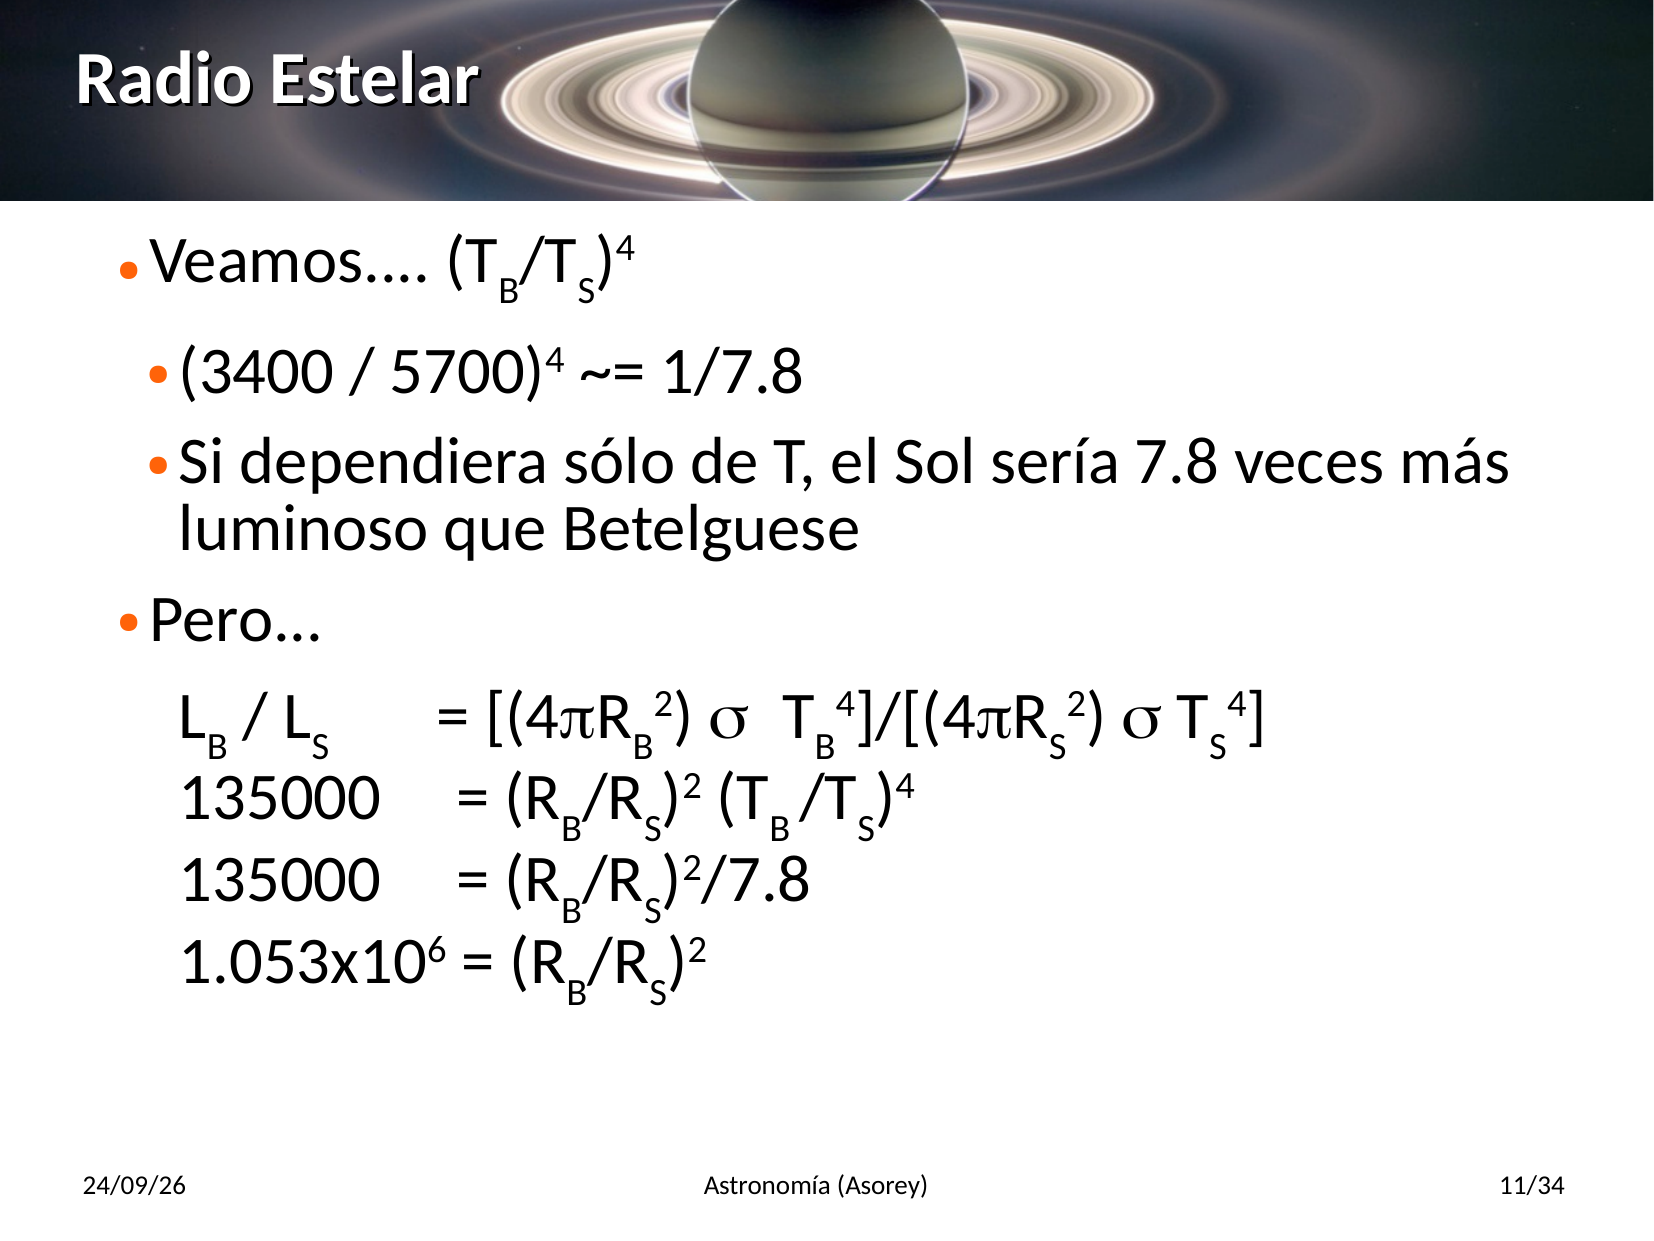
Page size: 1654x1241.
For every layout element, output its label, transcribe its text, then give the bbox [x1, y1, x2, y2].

title Radio Estelar [75, 19, 1564, 151]
picture [0, 0, 1654, 201]
list Veamos.... (TB/TS)4 (3400 / 5700)4 ~= 1/7.8 Si dependiera sólo de T, el Sol sería 7.8 veces más luminoso que Betelguese Pero... LB / LS = [(4pRB2) s TB4]/[(4pRS2) s TS4] 135000 = (RB/RS)2 (TB /TS)4 135000 = (RB/RS)2/7.8 1.053x106 = (RB/RS)2 [87, 231, 1576, 1188]
